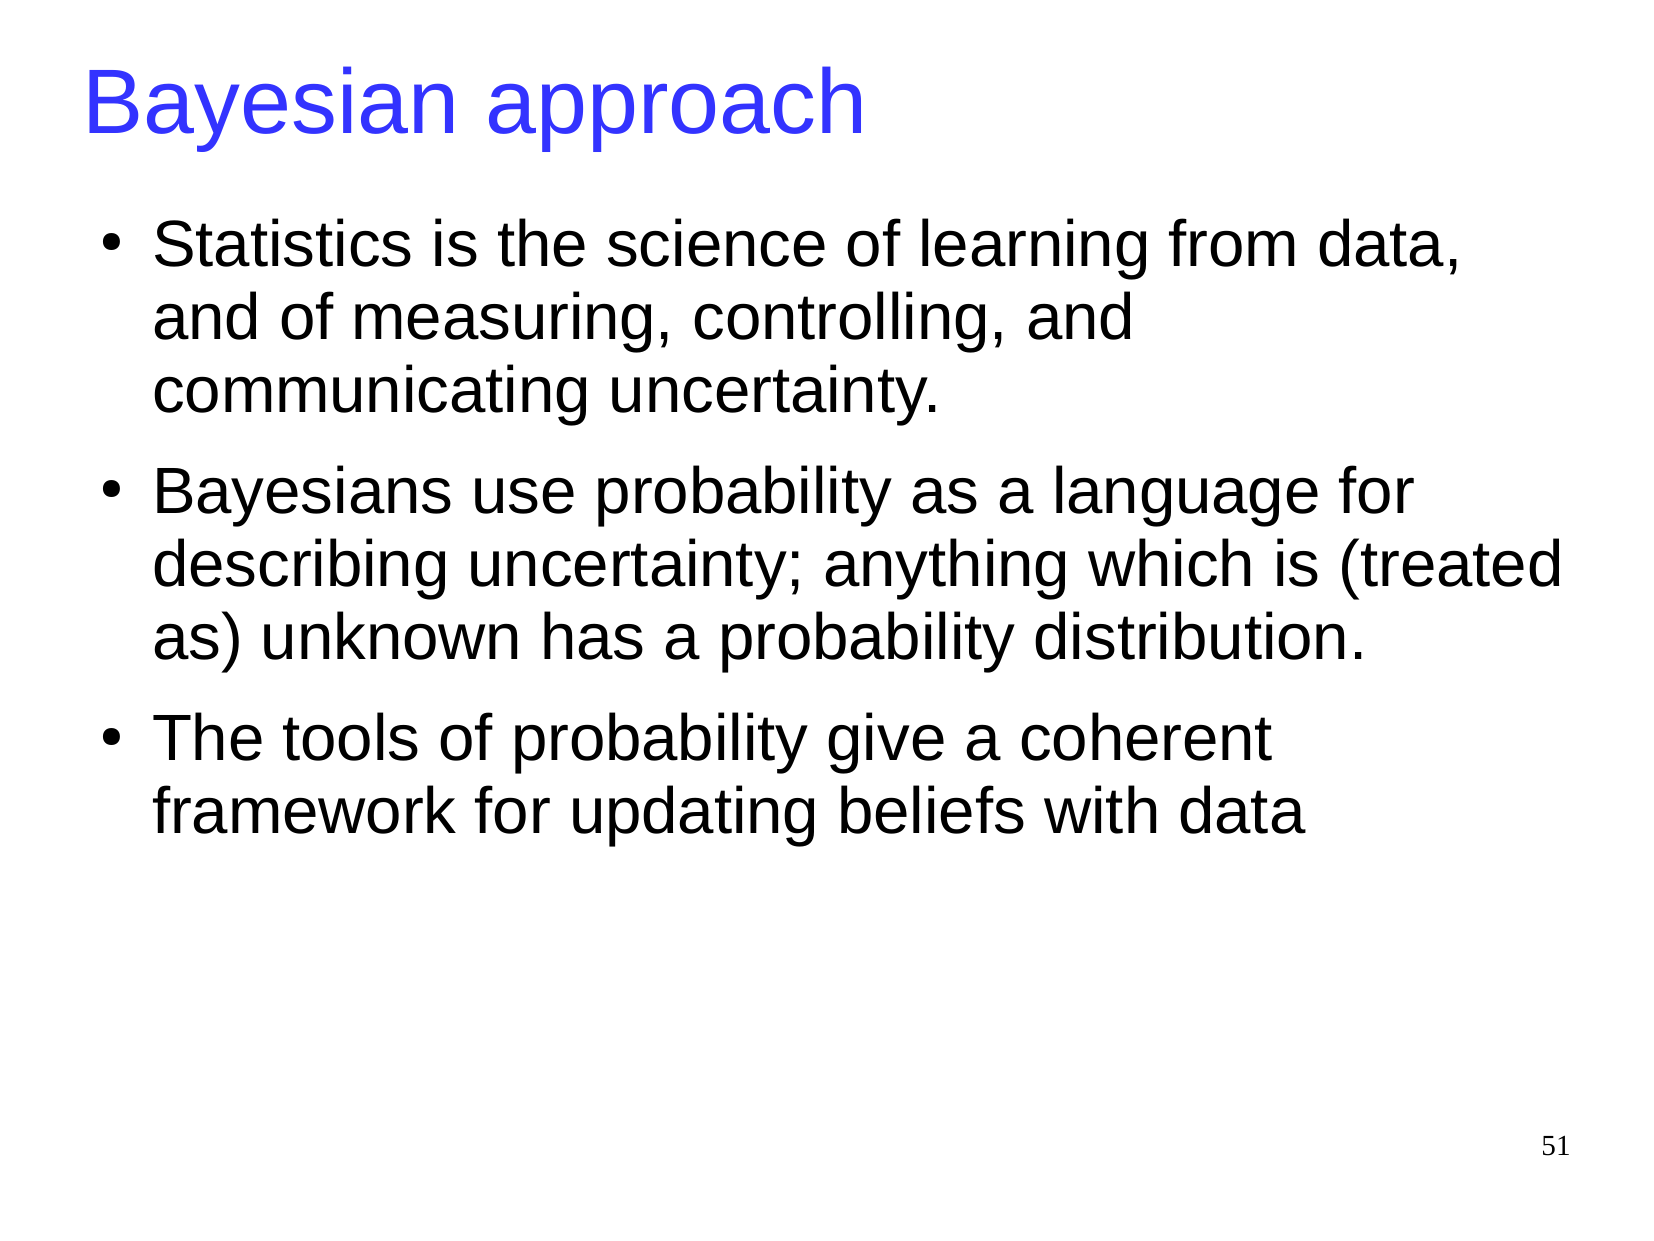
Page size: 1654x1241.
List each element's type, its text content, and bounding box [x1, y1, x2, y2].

title Bayesian approach [82, 49, 1571, 207]
list Statistics is the science of learning from data, and of measuring, controlling, and communicating uncertainty. Bayesians use probability as a language for describing uncertainty; anything which is (treated as) unknown has a probability distribution. The tools of probability give a coherent framework for updating beliefs with data [82, 207, 1571, 927]
